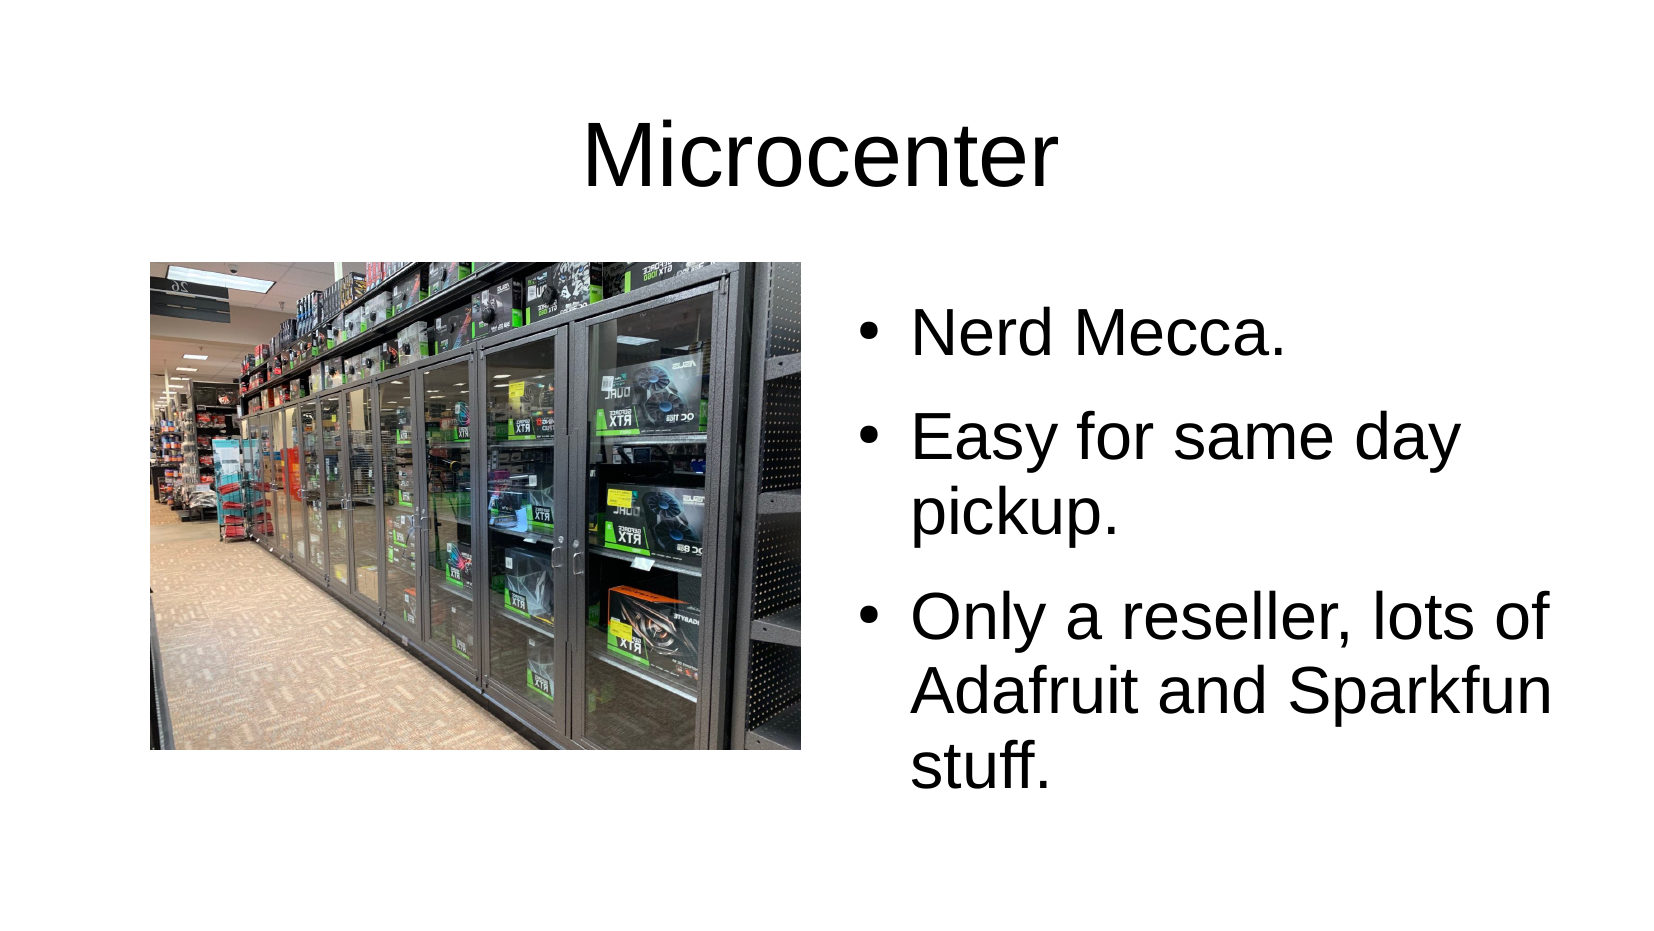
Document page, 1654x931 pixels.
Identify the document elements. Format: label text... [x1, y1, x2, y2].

title Microcenter [76, 76, 1565, 233]
list Nerd Mecca. Easy for same day pickup. Only a reseller, lots of Adafruit and Sparkfun stuff. [839, 295, 1566, 835]
picture [150, 262, 801, 751]
